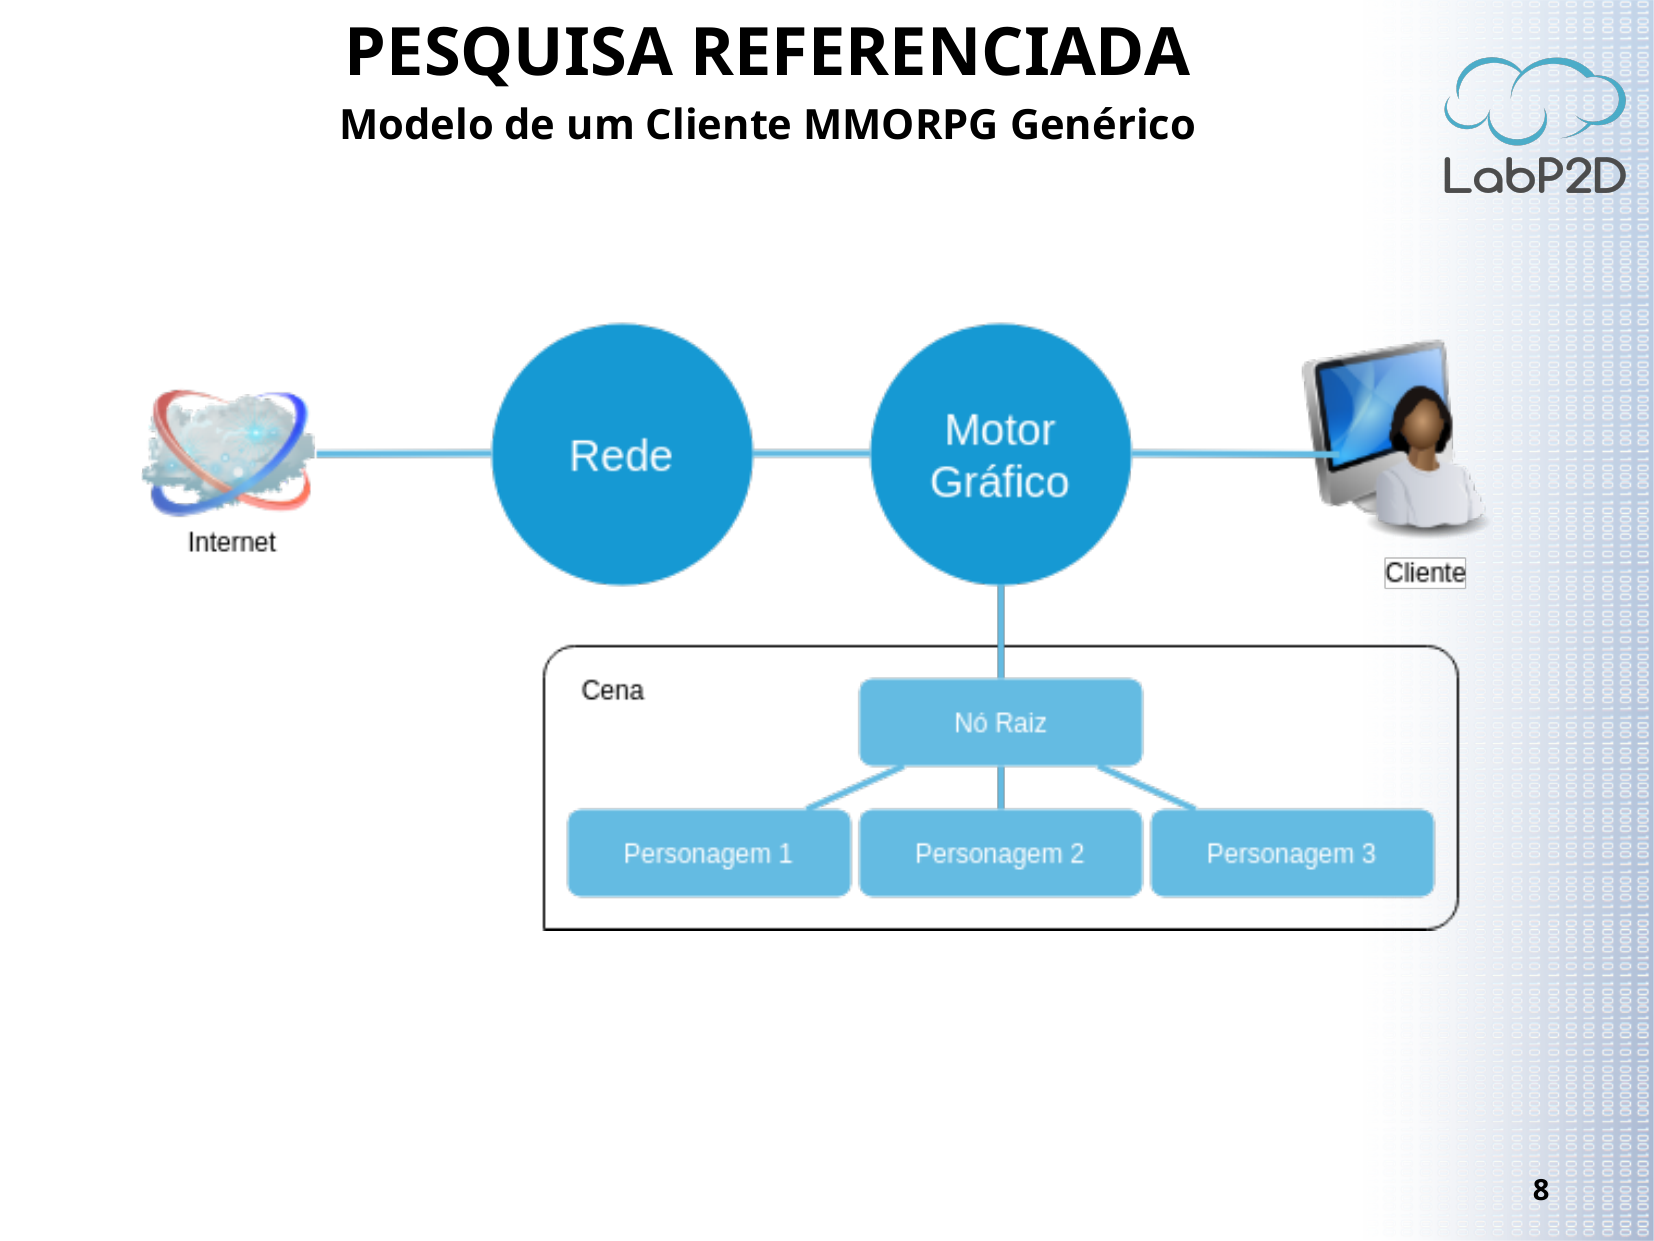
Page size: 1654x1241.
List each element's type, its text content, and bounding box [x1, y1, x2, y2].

title PESQUISA REFERENCIADA Modelo de um Cliente MMORPG Genérico [82, 19, 1453, 227]
picture [141, 1, 1654, 1240]
